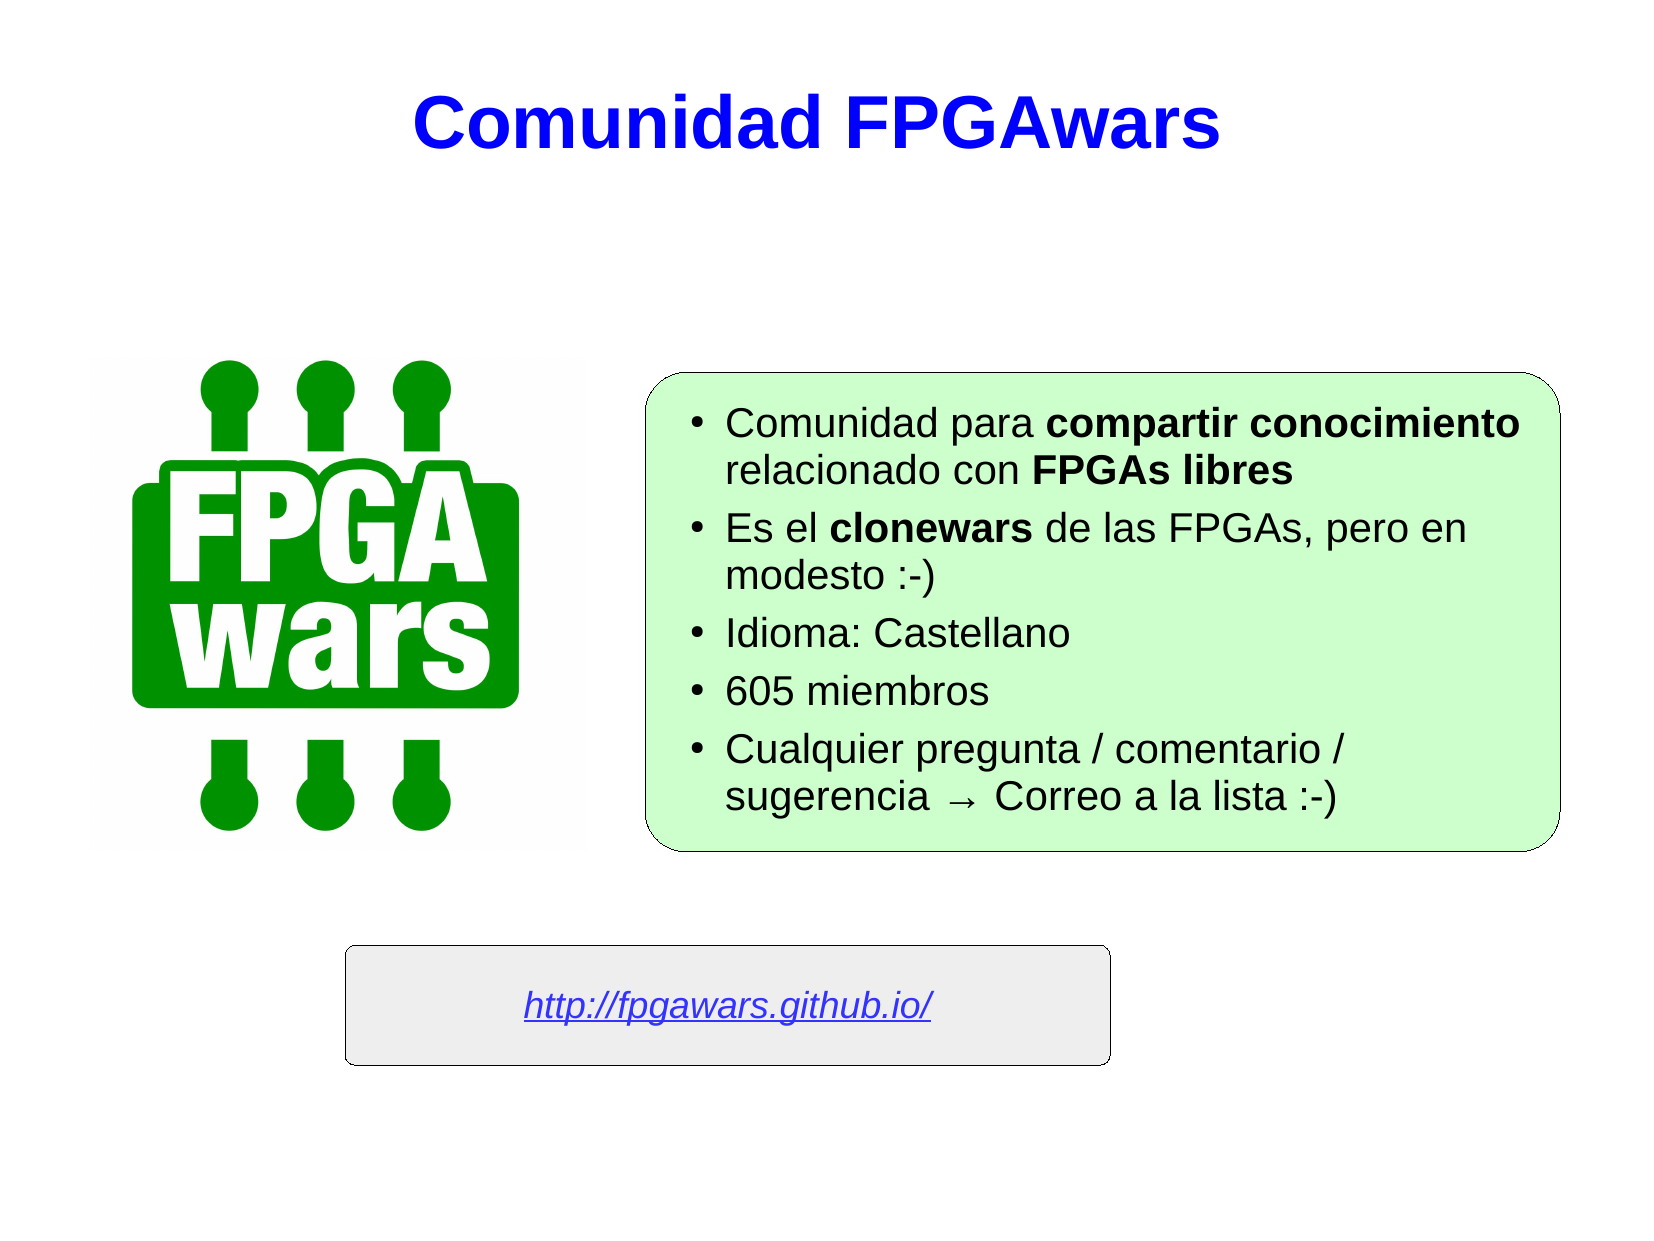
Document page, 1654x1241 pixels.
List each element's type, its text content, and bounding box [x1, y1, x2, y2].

text_box [645, 372, 1555, 851]
picture [90, 357, 586, 852]
text_box http://fpgawars.github.io/ [345, 945, 1111, 1066]
text_box Comunidad para compartir conocimiento relacionado con FPGAs libres Es el clonewars de las FPGAs, pero en modesto :-) Idioma: Castellano 605 miembros Cualquier pregunta / comentario / sugerencia → Correo a la lista :-) [675, 392, 1561, 886]
text_box Comunidad FPGAwars [90, 73, 1546, 257]
